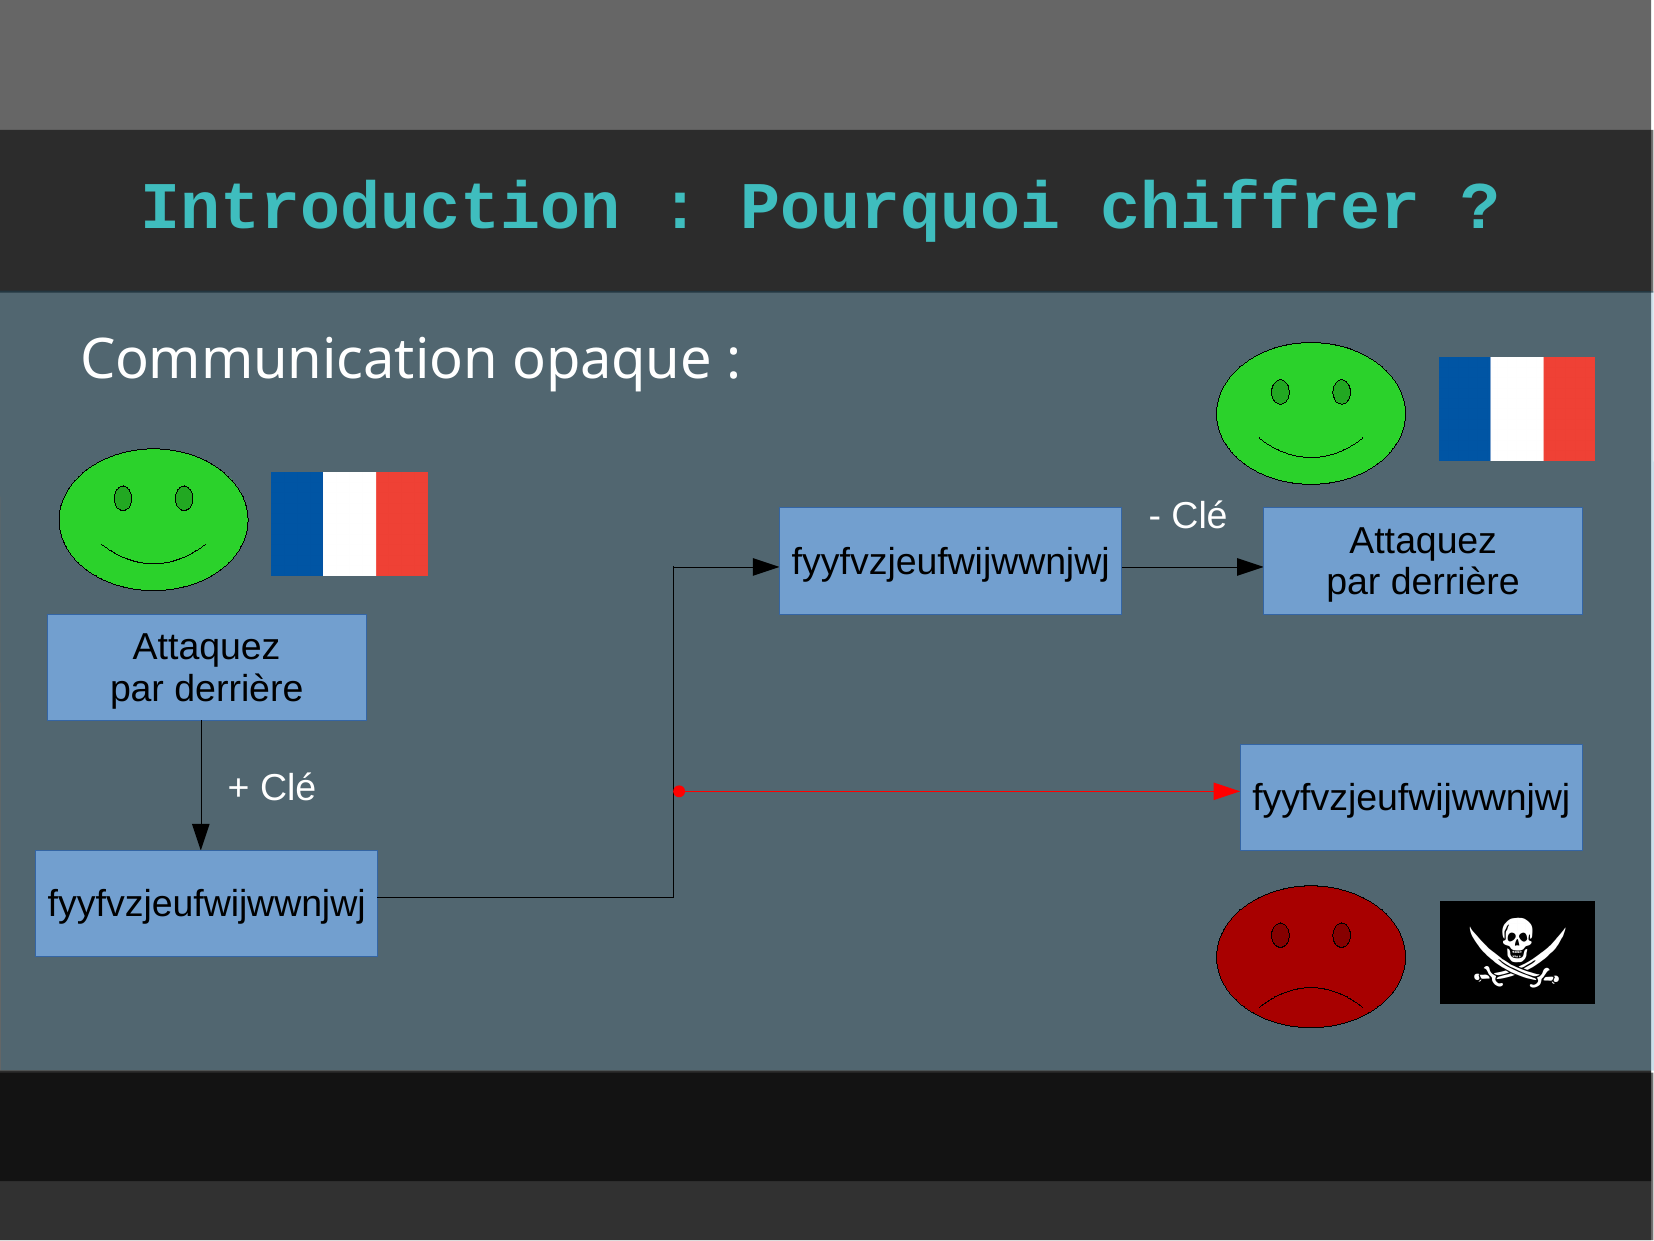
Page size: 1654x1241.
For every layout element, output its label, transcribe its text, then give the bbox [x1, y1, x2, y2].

text_box - Clé [1133, 486, 1252, 544]
list Communication opaque : [11, 318, 851, 395]
picture [1439, 357, 1595, 461]
text_box [0, 0, 1654, 1241]
text_box fyyfvzjeufwijwwnjwj [779, 507, 1122, 615]
title Introduction : Pourquoi chiffrer ? [59, 54, 1583, 291]
text_box + Clé [212, 758, 355, 816]
text_box Attaquez par derrière [1263, 507, 1583, 615]
text_box fyyfvzjeufwijwwnjwj [35, 850, 378, 957]
picture [271, 472, 428, 576]
text_box fyyfvzjeufwijwwnjwj [1240, 744, 1583, 851]
text_box Attaquez par derrière [47, 614, 367, 721]
picture [1440, 901, 1595, 1004]
